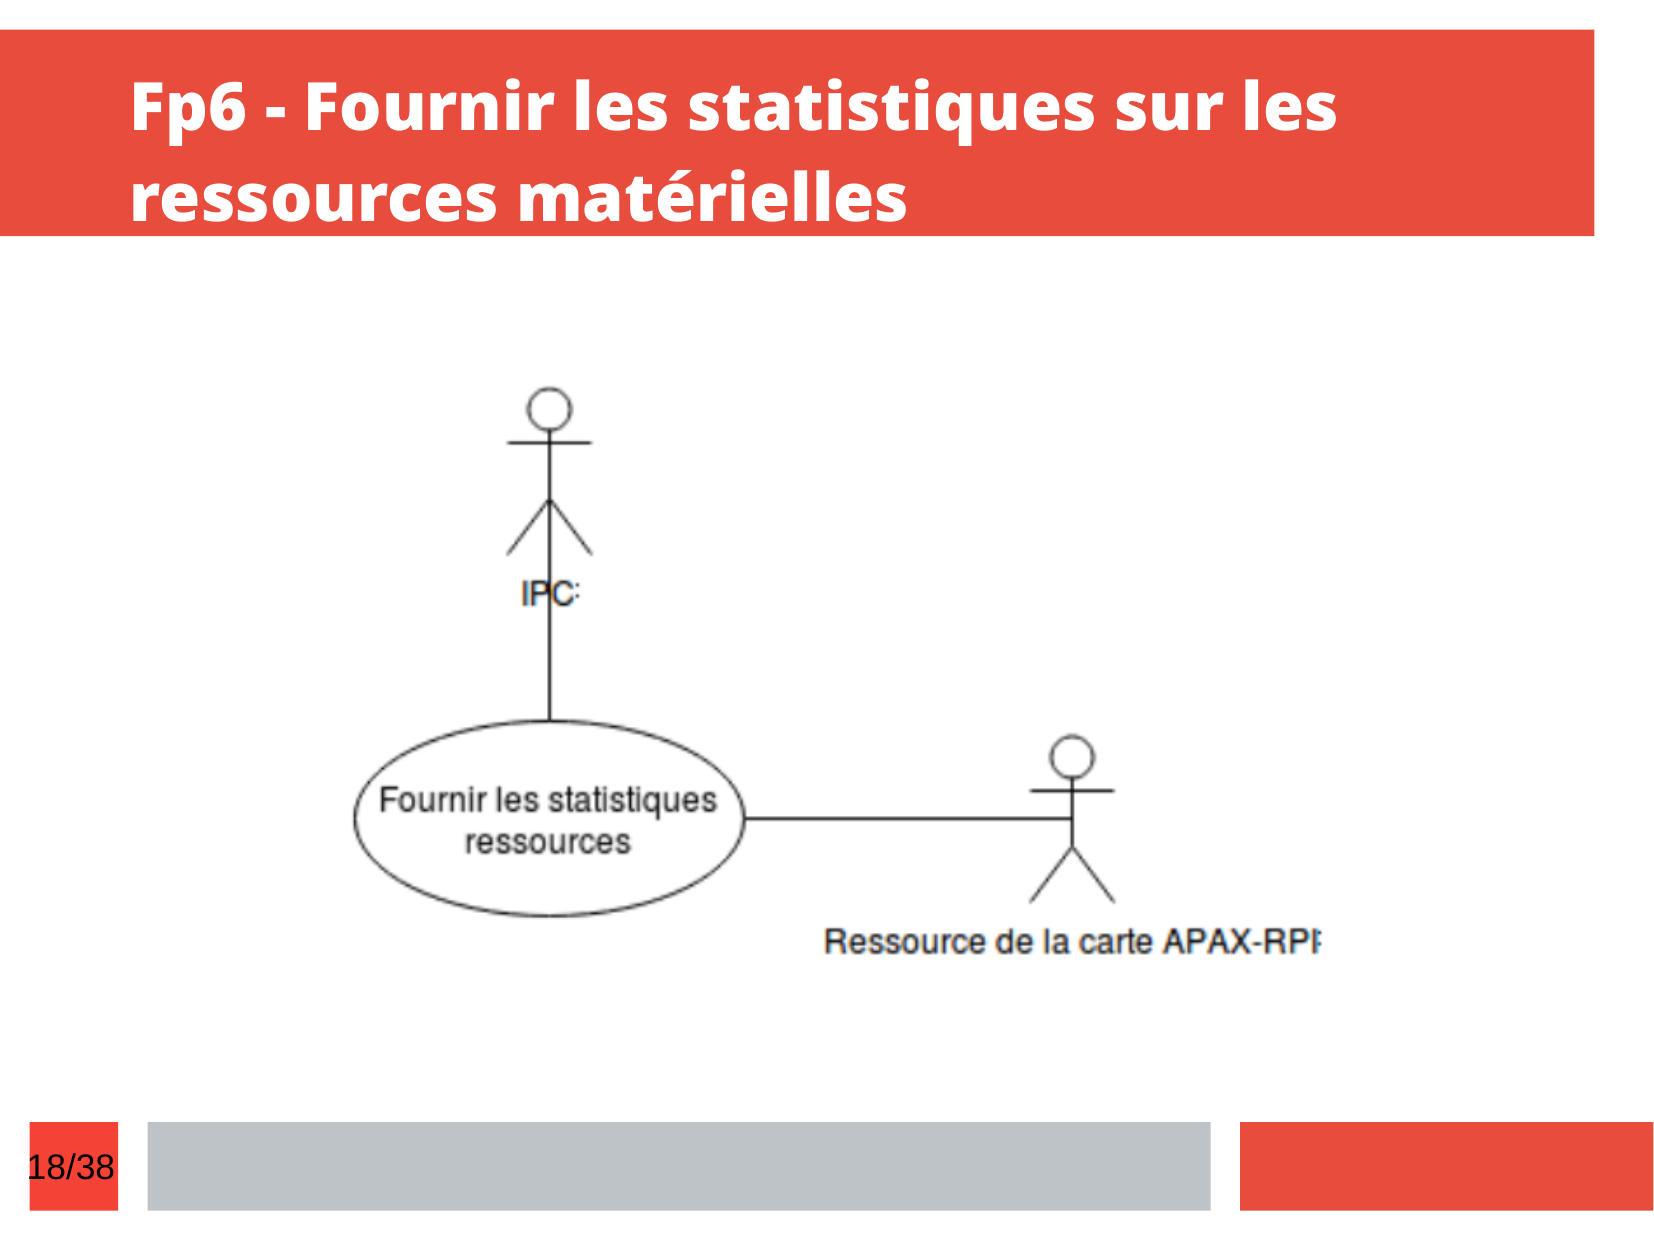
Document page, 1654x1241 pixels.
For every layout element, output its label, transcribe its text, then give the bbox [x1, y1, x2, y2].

text_box <numéro>/38 [11, 1139, 659, 1241]
picture [342, 377, 1357, 1028]
title Fp6 - Fournir les statistiques sur les ressources matérielles [59, 59, 1595, 207]
